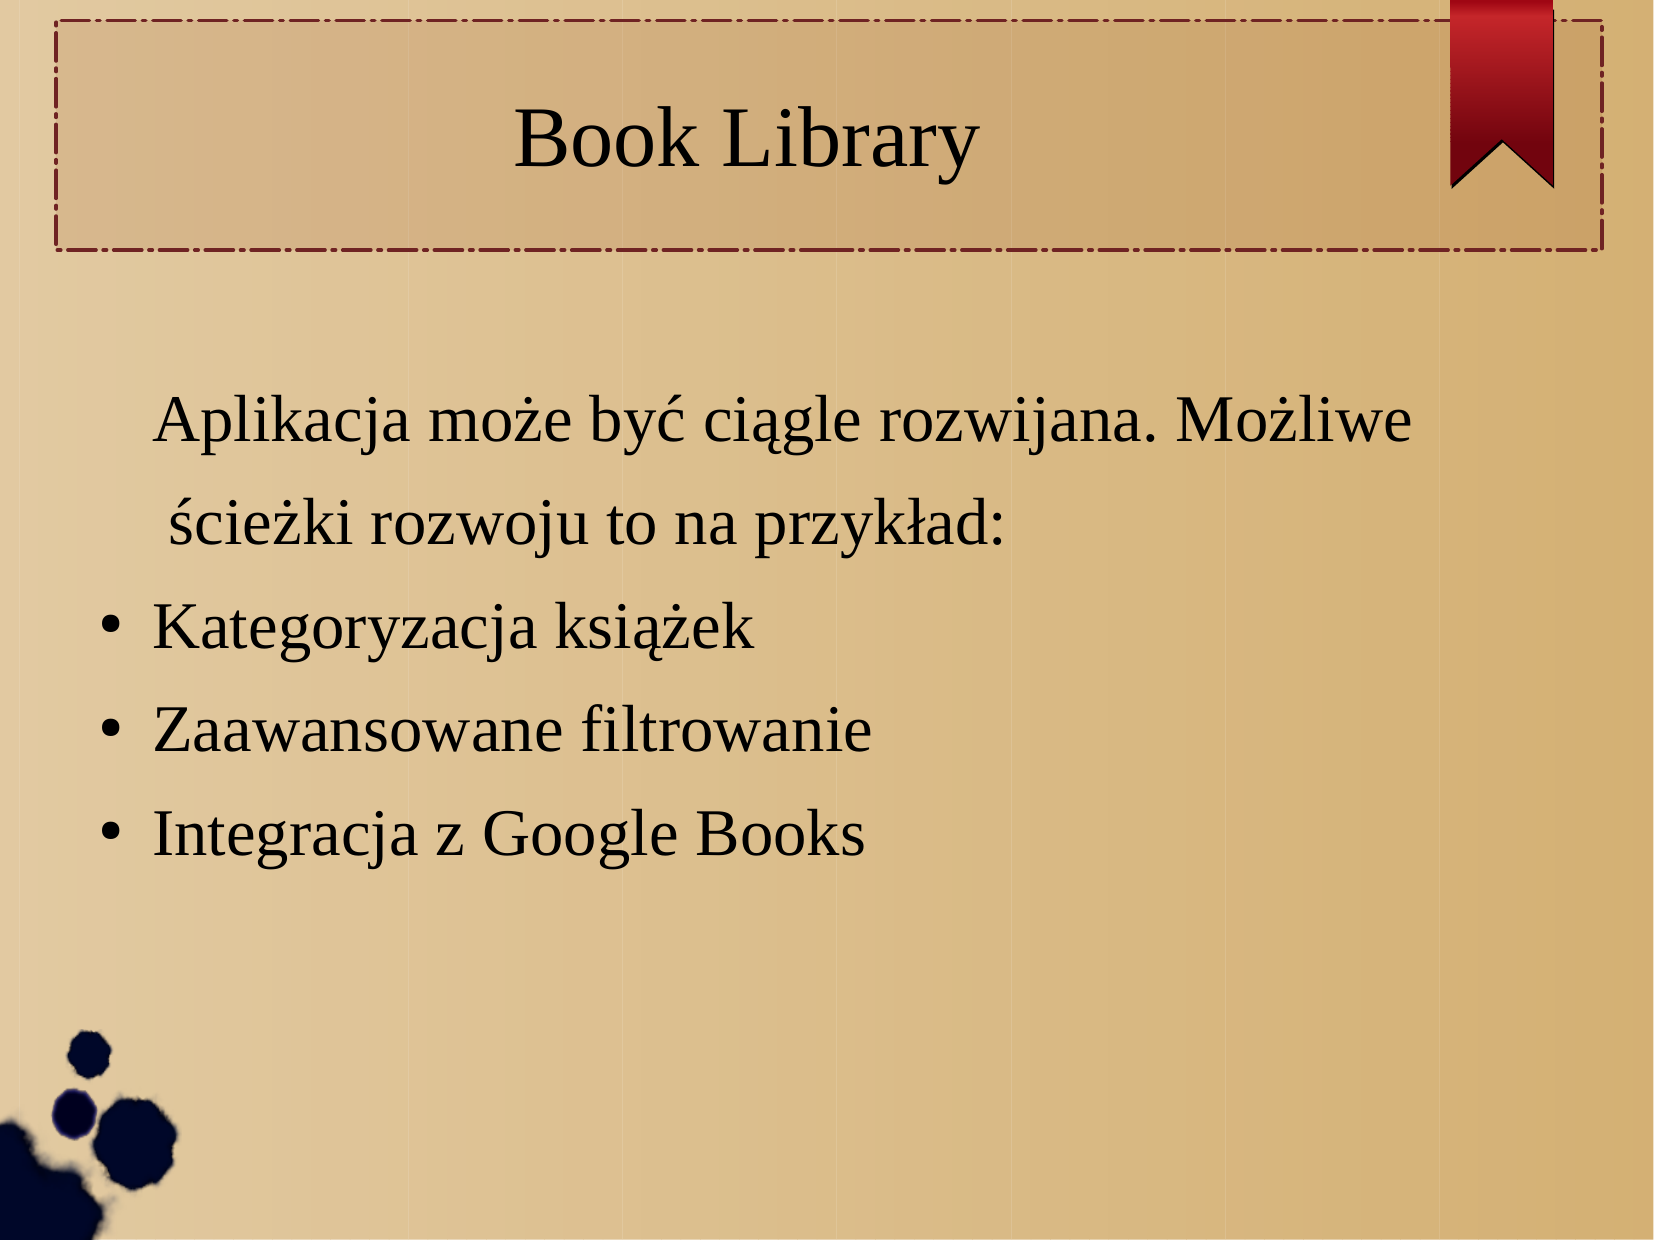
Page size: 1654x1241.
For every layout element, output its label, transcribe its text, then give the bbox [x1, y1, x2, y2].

list Aplikacja może być ciągle rozwijana. Możliwe ścieżki rozwoju to na przykład: Kategoryzacja książek Zaawansowane filtrowanie Integracja z Google Books [81, 381, 1570, 1101]
title Book Library [82, 47, 1412, 229]
